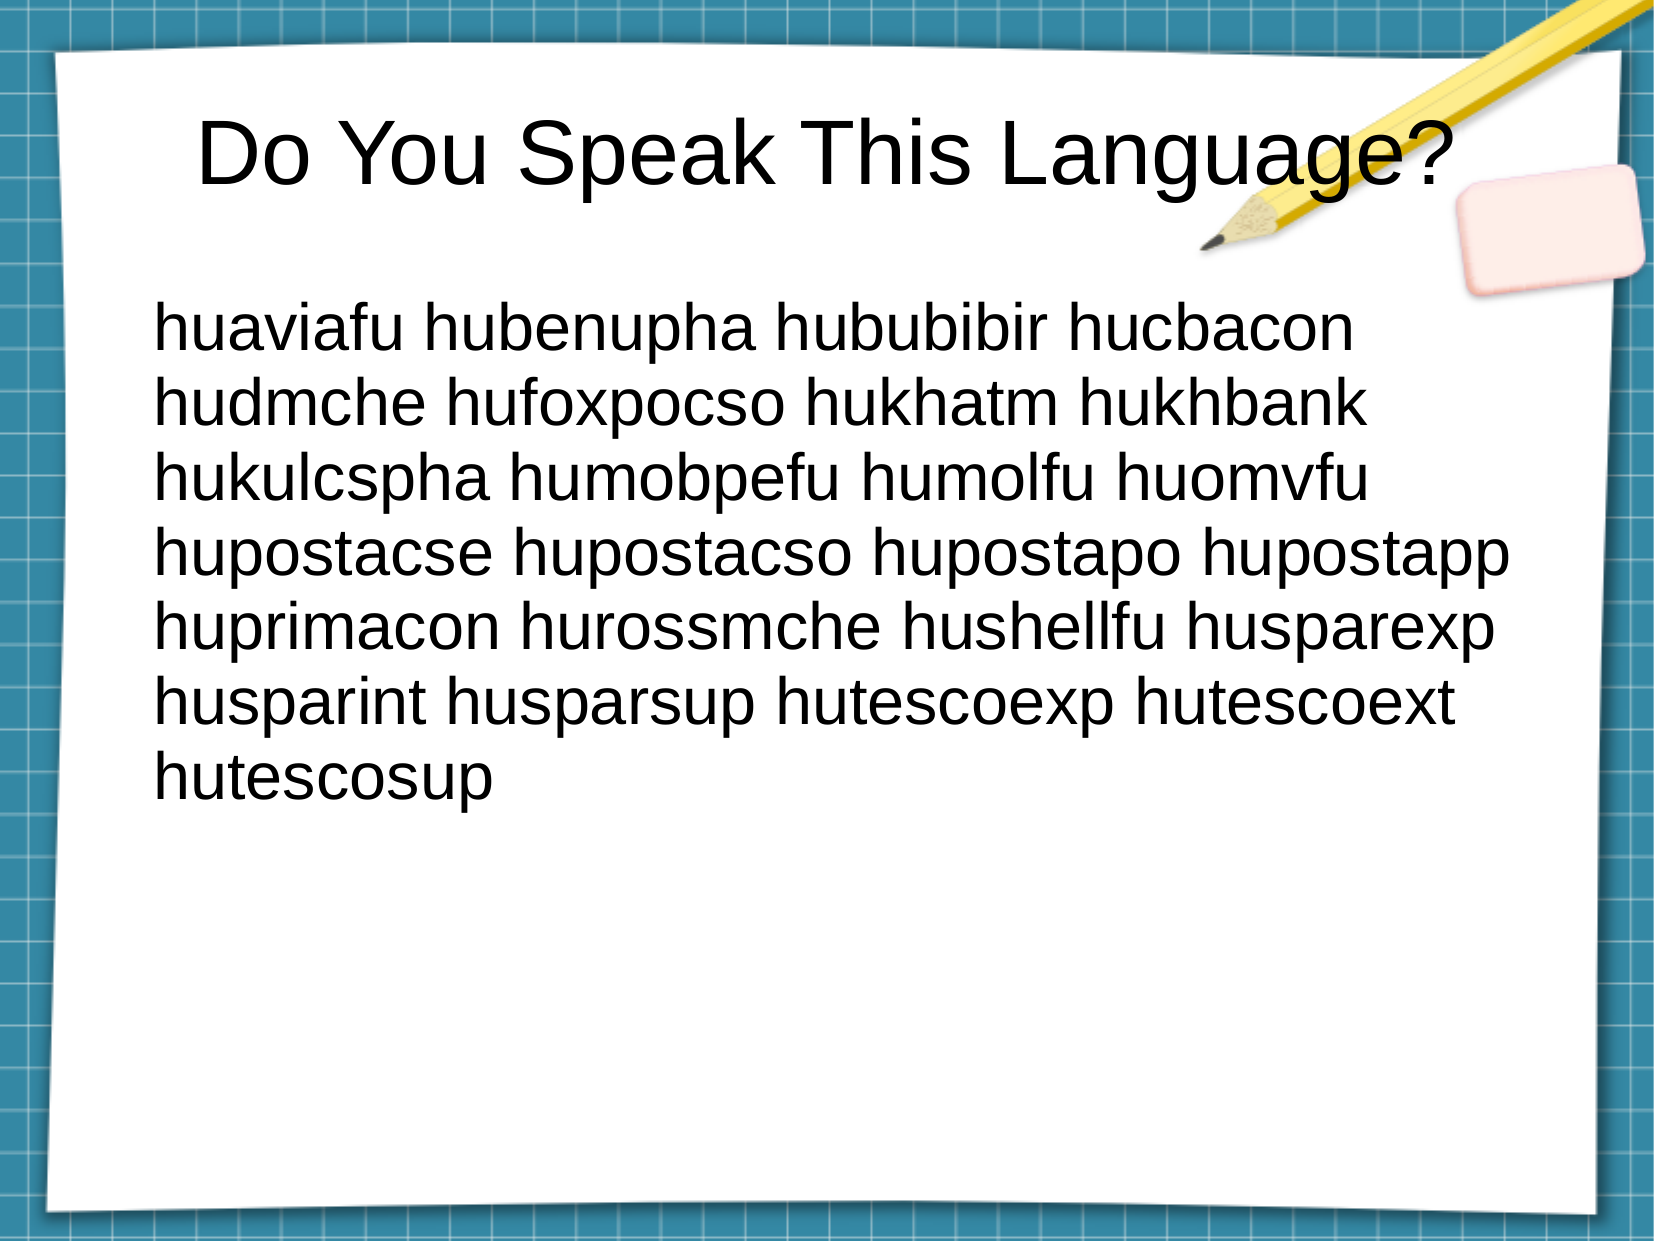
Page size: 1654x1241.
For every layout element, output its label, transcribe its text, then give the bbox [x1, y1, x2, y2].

list huaviafu hubenupha hububibir hucbacon hudmche hufoxpocso hukhatm hukhbank hukulcspha humobpefu humolfu huomvfu hupostacse hupostacso hupostapo hupostapp huprimacon hurossmche hushellfu husparexp husparint husparsup hutescoexp hutescoext hutescosup [82, 290, 1571, 1010]
title Do You Speak This Language? [82, 49, 1571, 257]
picture [0, 0, 1654, 1241]
